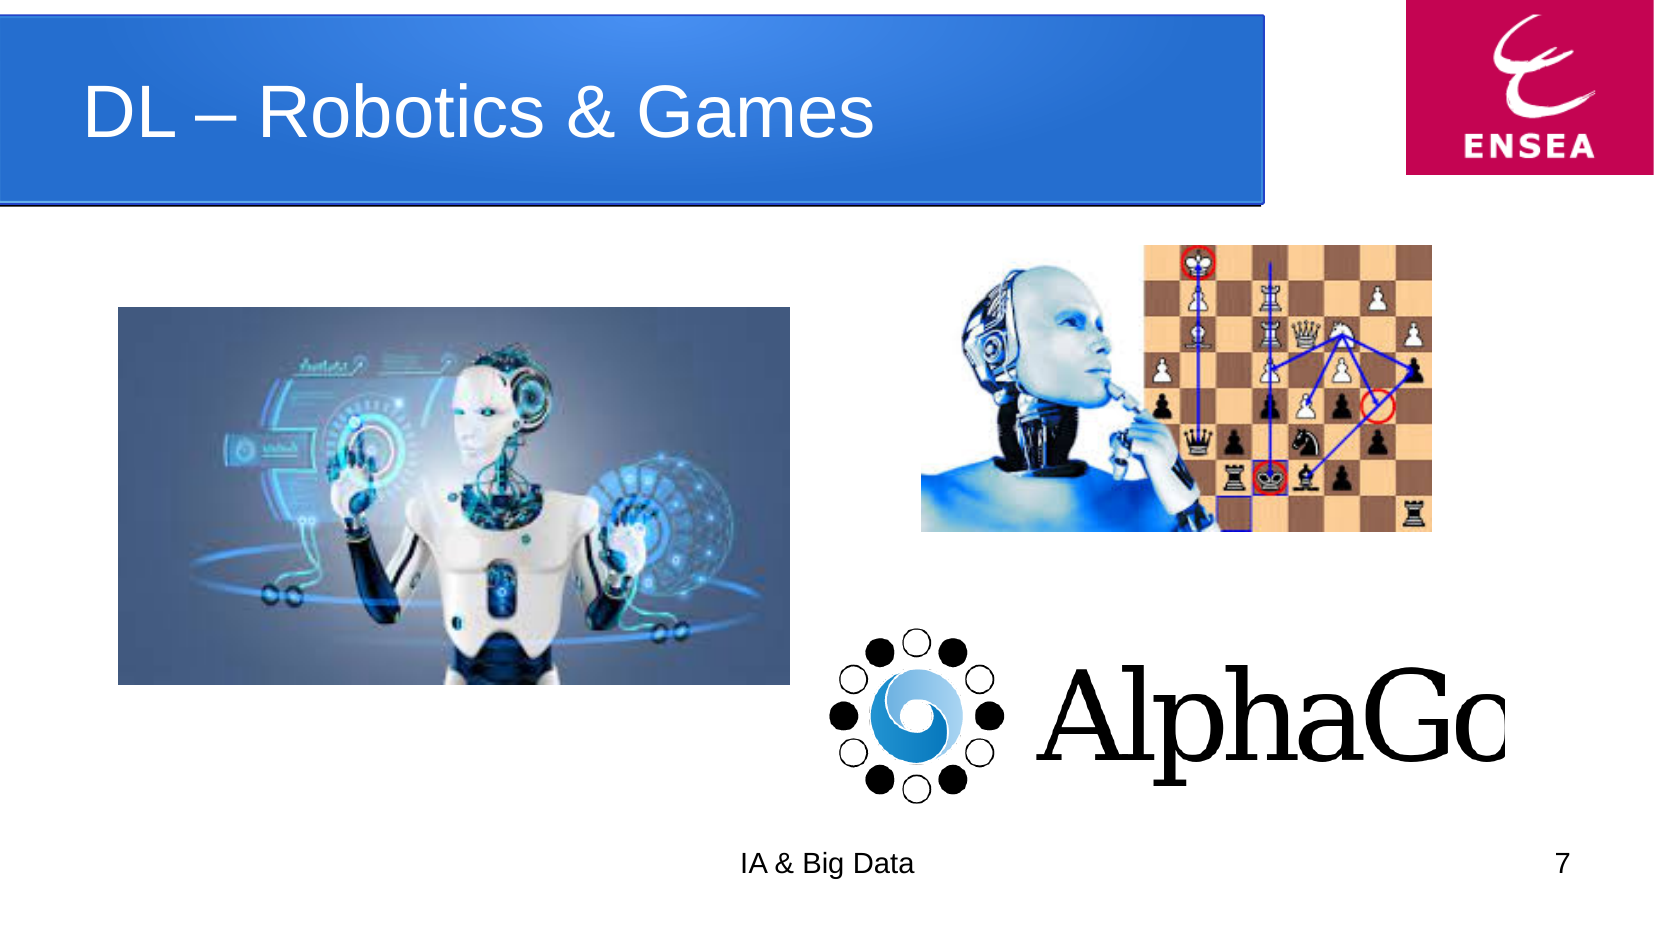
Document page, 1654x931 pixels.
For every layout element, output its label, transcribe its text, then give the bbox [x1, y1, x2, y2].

picture [921, 245, 1432, 532]
picture [826, 625, 1505, 804]
title DL – Robotics & Games [82, 35, 1235, 189]
picture [1406, 0, 1654, 175]
picture [118, 307, 790, 686]
